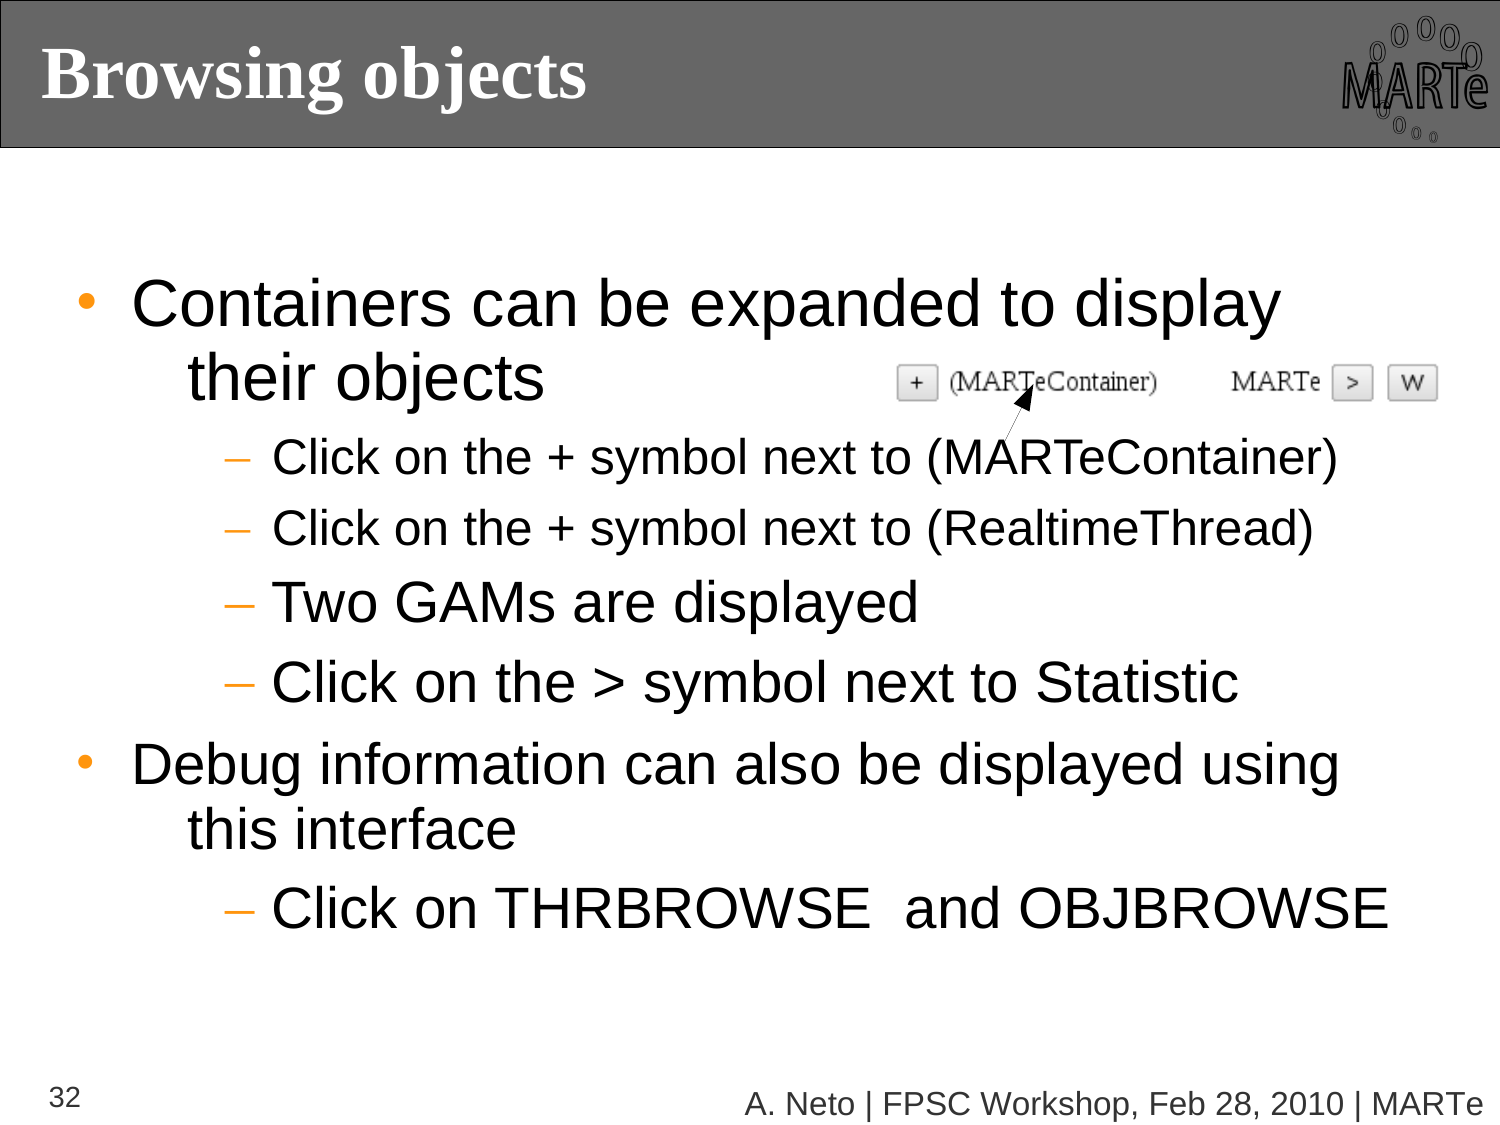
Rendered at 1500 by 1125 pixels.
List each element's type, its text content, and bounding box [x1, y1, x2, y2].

title Browsing objects [41, 7, 1329, 141]
picture [885, 354, 1447, 407]
picture [1340, 0, 1489, 148]
list Containers can be expanded to display their objects Click on the + symbol next to (MARTeContainer) Click on the + symbol next to (RealtimeThread) Two GAMs are displayed Click on the > symbol next to Statistic Debug information can also be displayed using this interface Click on THRBROWSE and OBJBROWSE [75, 262, 1425, 995]
